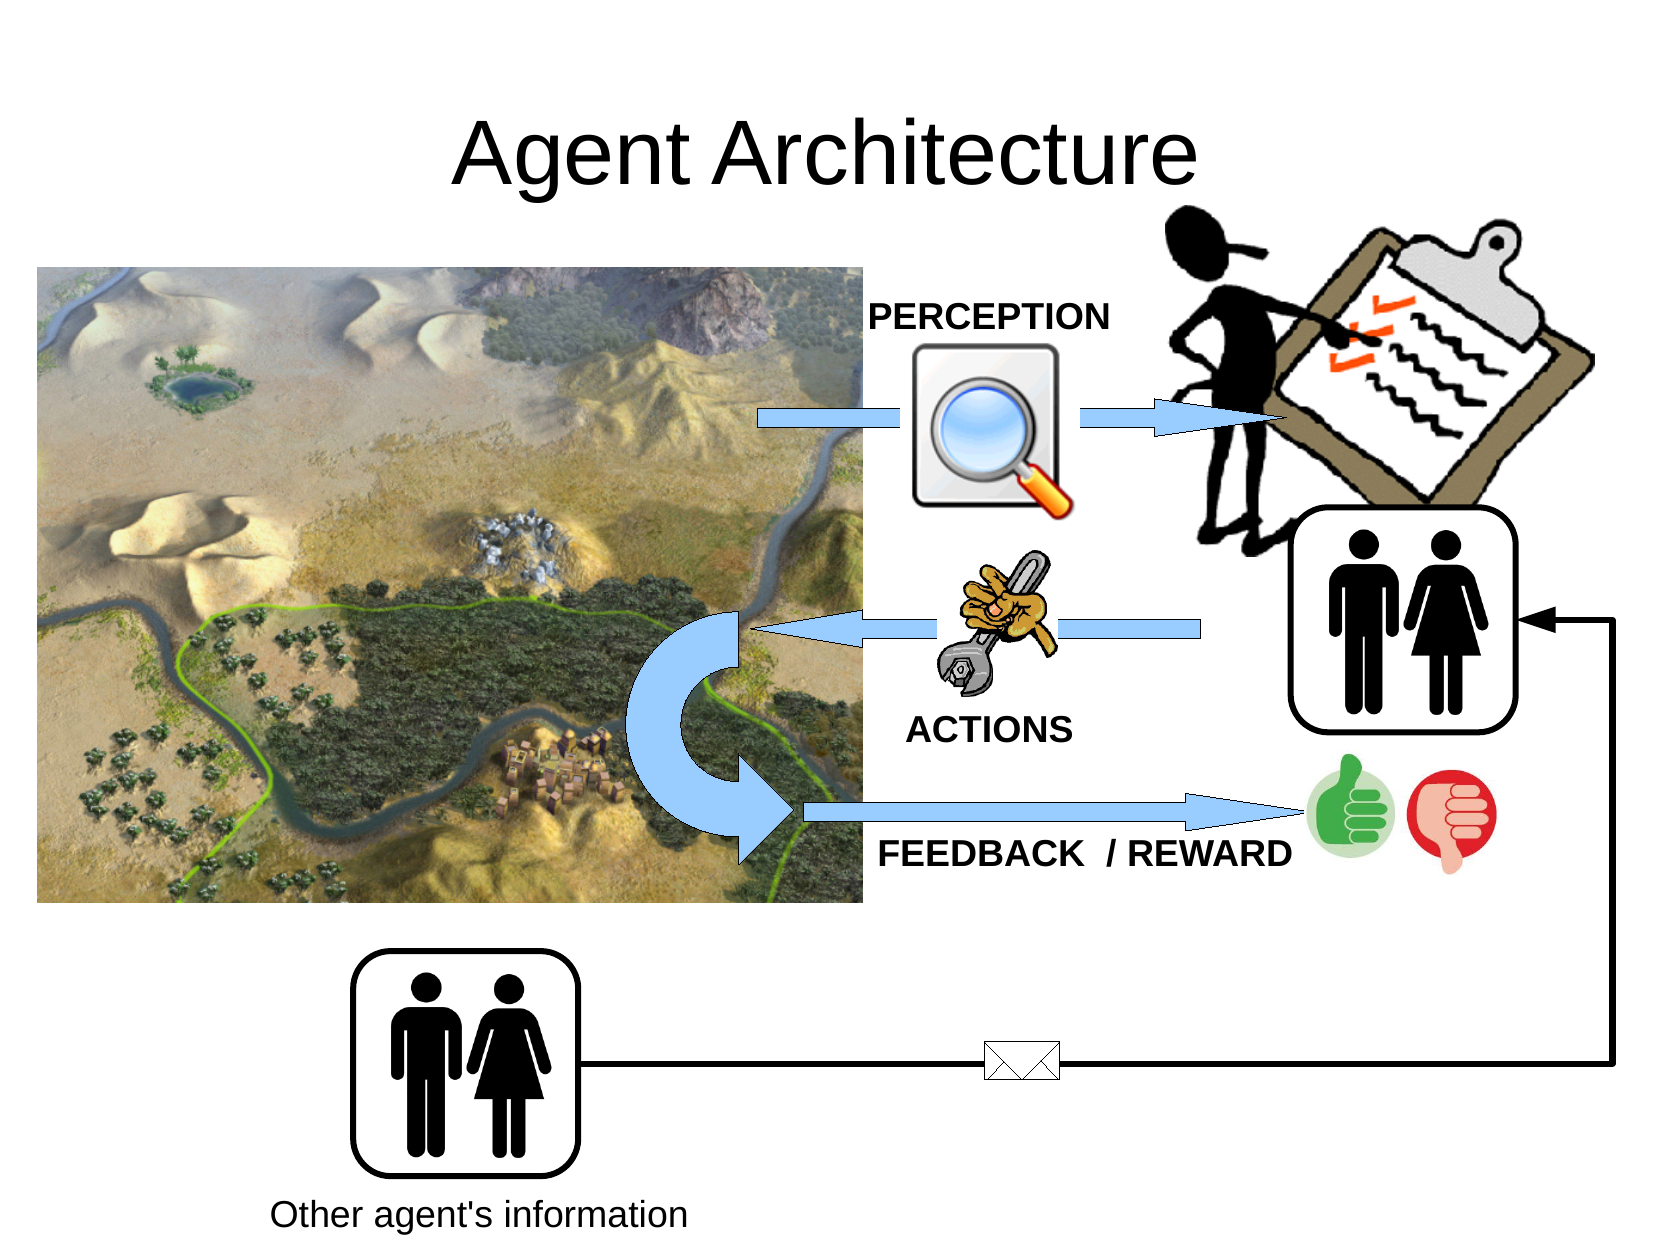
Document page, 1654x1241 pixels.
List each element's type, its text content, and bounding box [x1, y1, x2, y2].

text_box [353, 951, 579, 1177]
text_box Other agent's information [254, 1186, 704, 1241]
text_box [750, 609, 937, 648]
text_box [625, 611, 794, 865]
picture [37, 267, 863, 904]
picture [1304, 750, 1499, 877]
text_box PERCEPTION [852, 288, 1127, 346]
text_box FEEDBACK / REWARD [862, 825, 1308, 882]
text_box [803, 793, 1304, 825]
text_box ACTIONS [890, 700, 1088, 758]
text_box [984, 1041, 1060, 1080]
title Agent Architecture [82, 49, 1571, 257]
text_box [1058, 619, 1201, 639]
picture [900, 346, 1080, 526]
picture [1165, 205, 1595, 557]
picture [1326, 526, 1491, 716]
text_box [1290, 507, 1516, 733]
text_box [757, 408, 900, 428]
picture [388, 969, 554, 1160]
picture [937, 550, 1058, 697]
text_box [1080, 398, 1287, 437]
